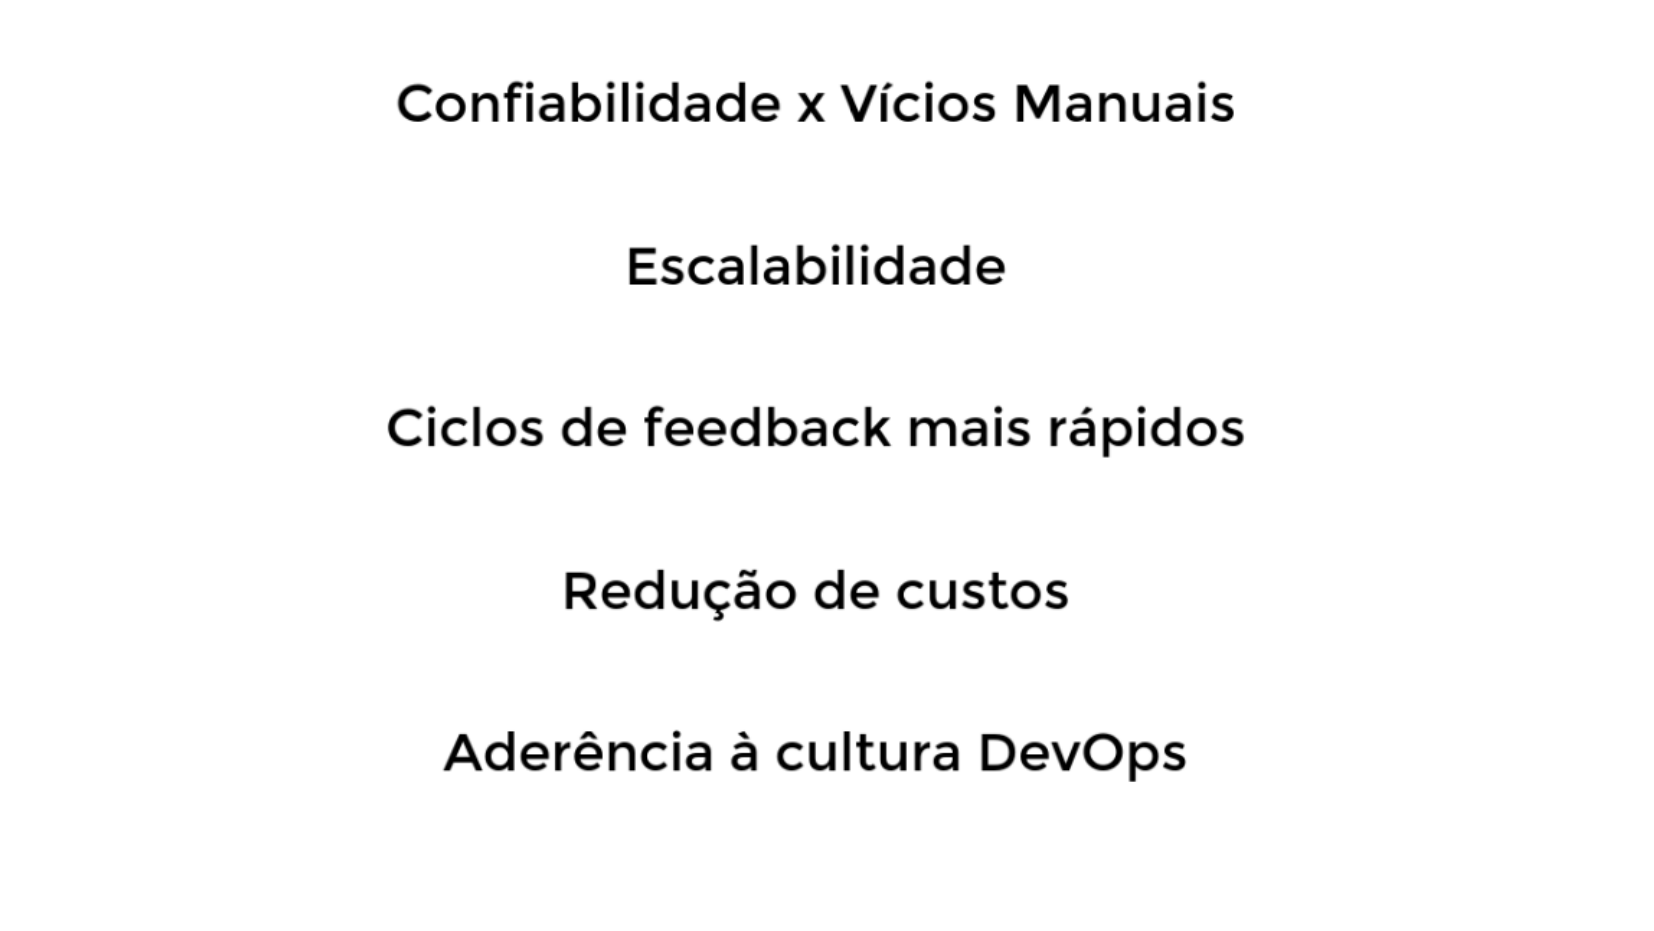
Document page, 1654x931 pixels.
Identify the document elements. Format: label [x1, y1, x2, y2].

picture [257, 0, 1401, 930]
